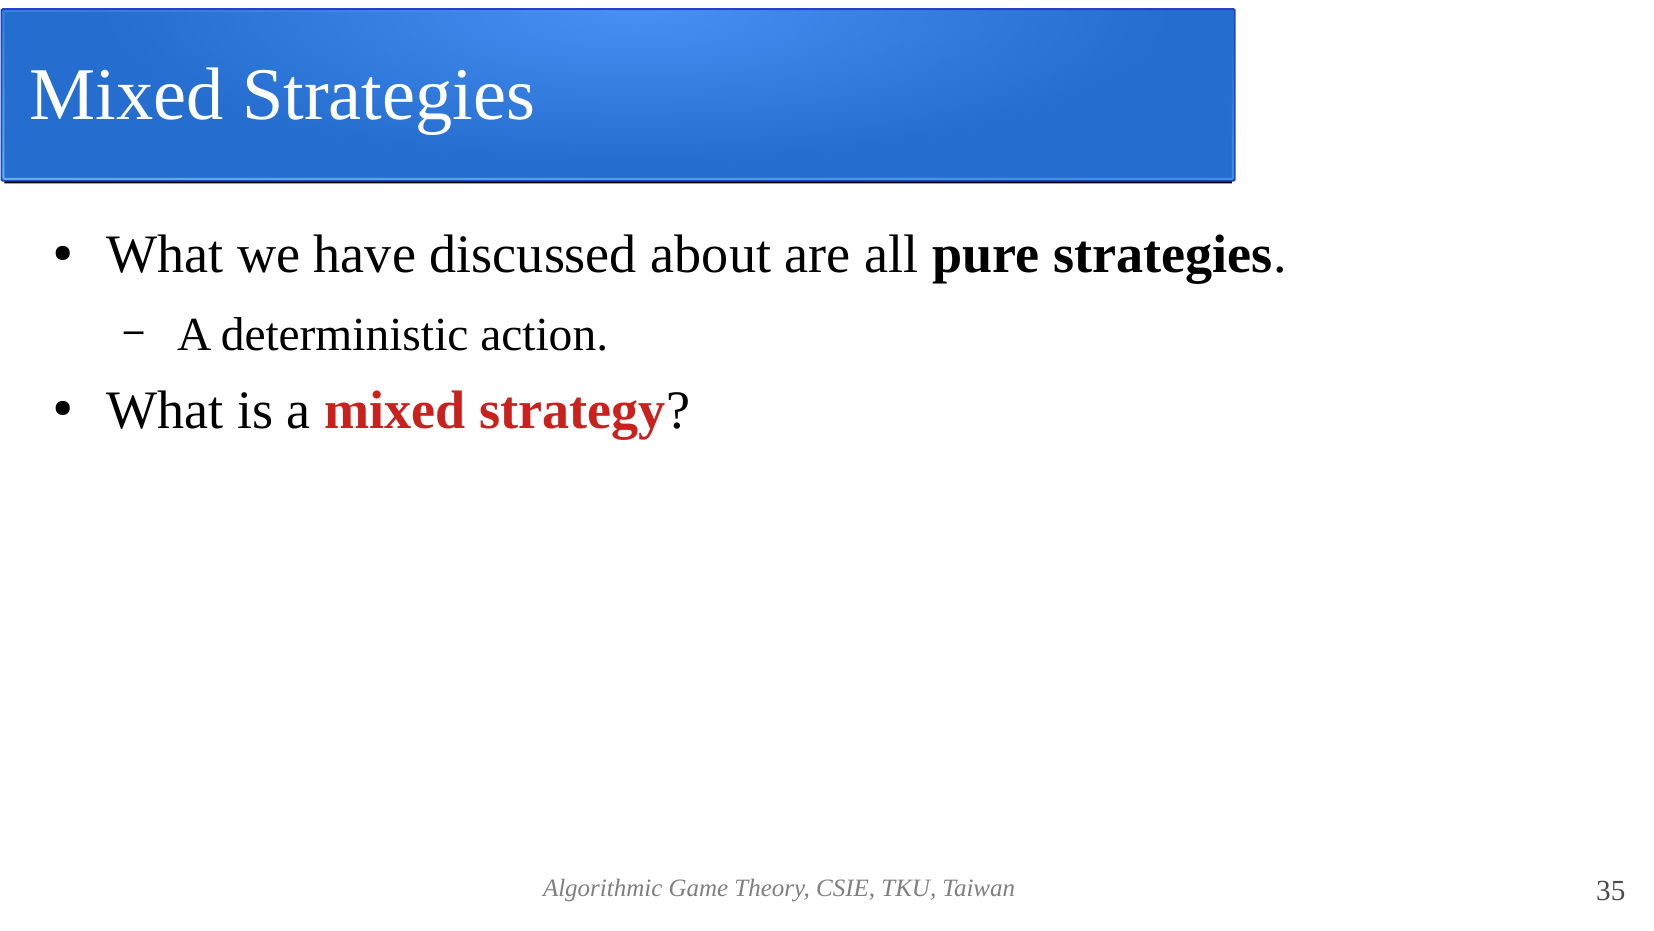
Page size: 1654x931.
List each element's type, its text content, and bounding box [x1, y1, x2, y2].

list What we have discussed about are all pure strategies. A deterministic action. What is a mixed strategy? [35, 224, 1524, 764]
title Mixed Strategies [29, 17, 1138, 172]
